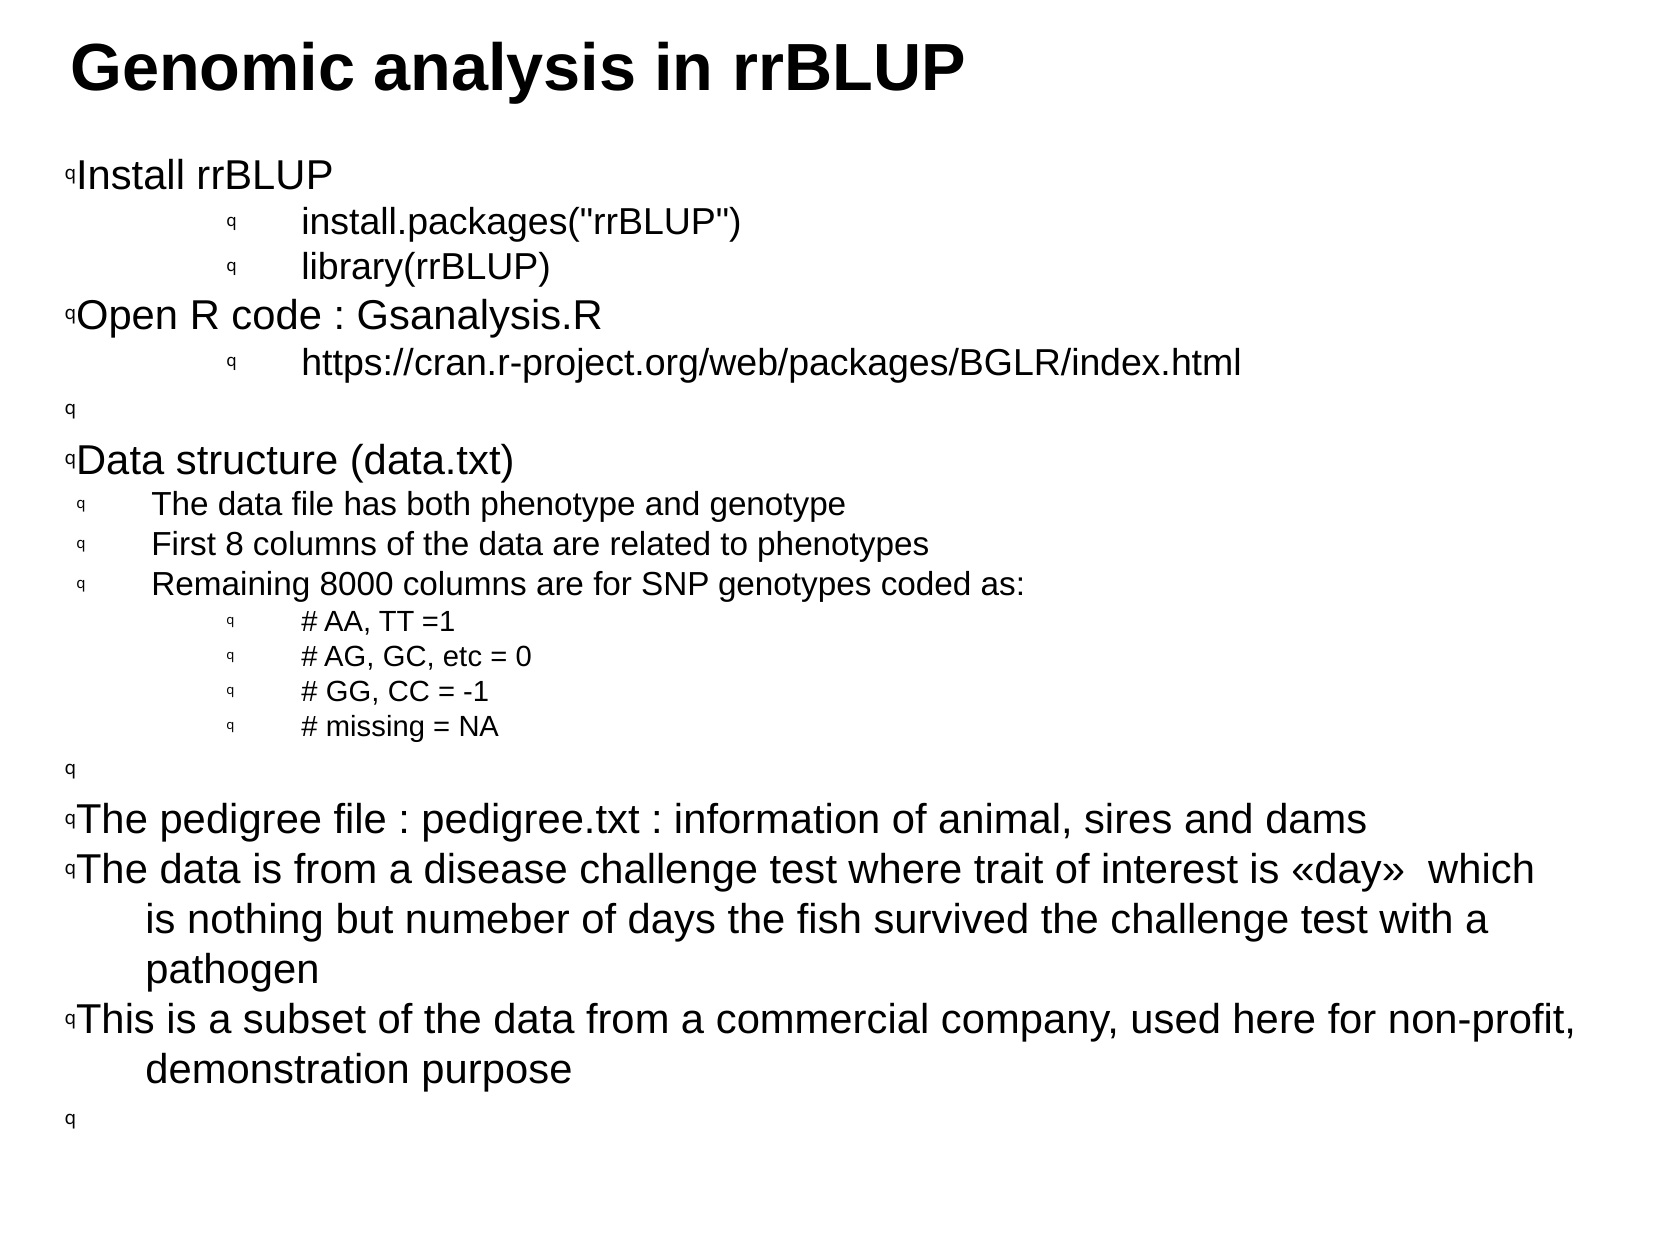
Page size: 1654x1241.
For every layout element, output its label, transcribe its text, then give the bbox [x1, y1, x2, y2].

text_box Install rrBLUP install.packages("rrBLUP") library(rrBLUP) Open R code : Gsanalysis.R https://cran.r-project.org/web/packages/BGLR/index.html Data structure (data.txt) The data file has both phenotype and genotype First 8 columns of the data are related to phenotypes Remaining 8000 columns are for SNP genotypes coded as: # AA, TT =1 # AG, GC, etc = 0 # GG, CC = -1 # missing = NA The pedigree file : pedigree.txt : information of animal, sires and dams The data is from a disease challenge test where trait of interest is «day» which is nothing but numeber of days the fish survived the challenge test with a pathogen This is a subset of the data from a commercial company, used here for non-profit, demonstration purpose [64, 114, 1577, 948]
text_box Genomic analysis in rrBLUP [55, 32, 1616, 114]
